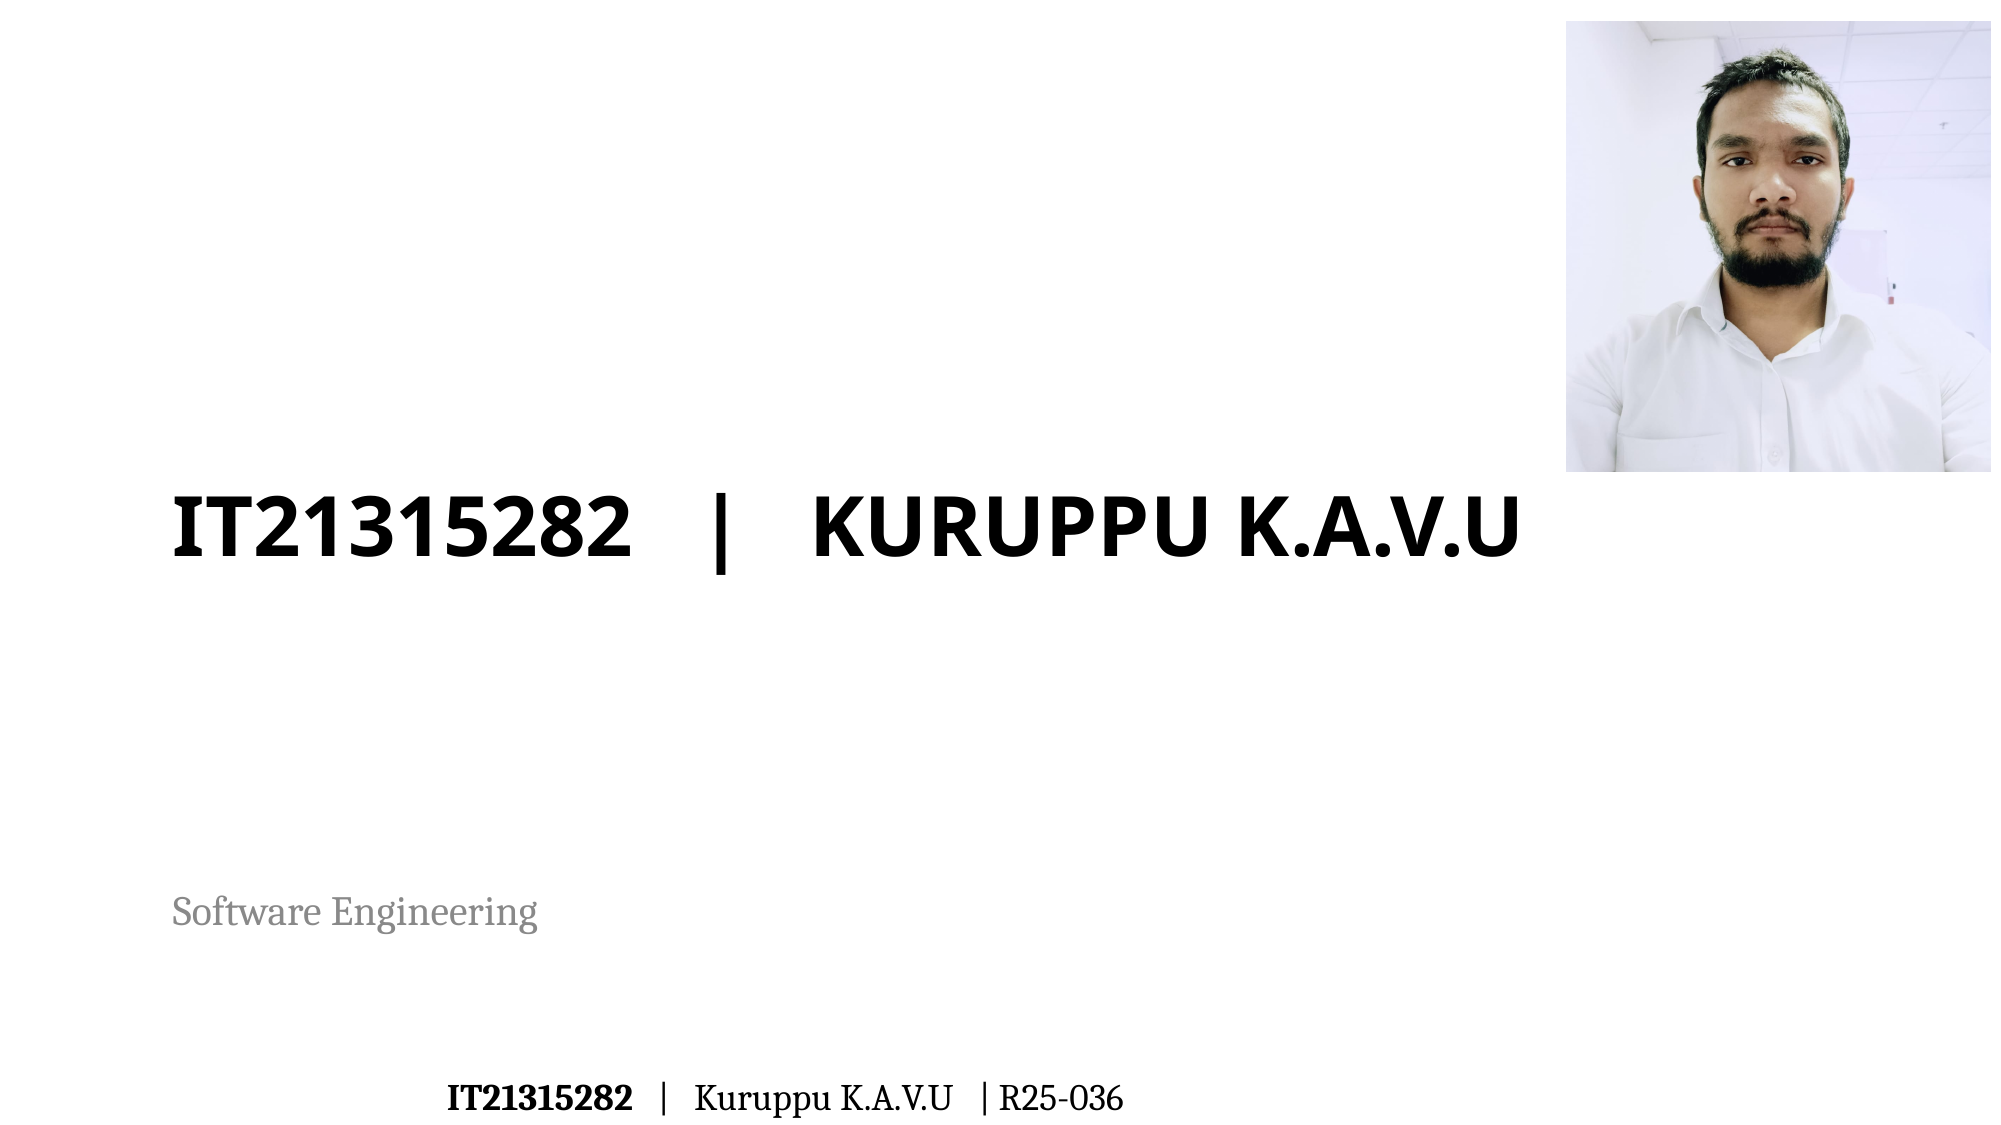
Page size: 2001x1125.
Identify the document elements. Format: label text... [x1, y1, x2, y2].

list Software Engineering [157, 695, 1858, 942]
text_box IT21315282 | Kuruppu K.A.V.U | R25-036 [432, 1065, 1550, 1125]
title IT21315282 | Kuruppu K.A.V.U [157, 465, 1858, 689]
picture [1566, 21, 1991, 472]
